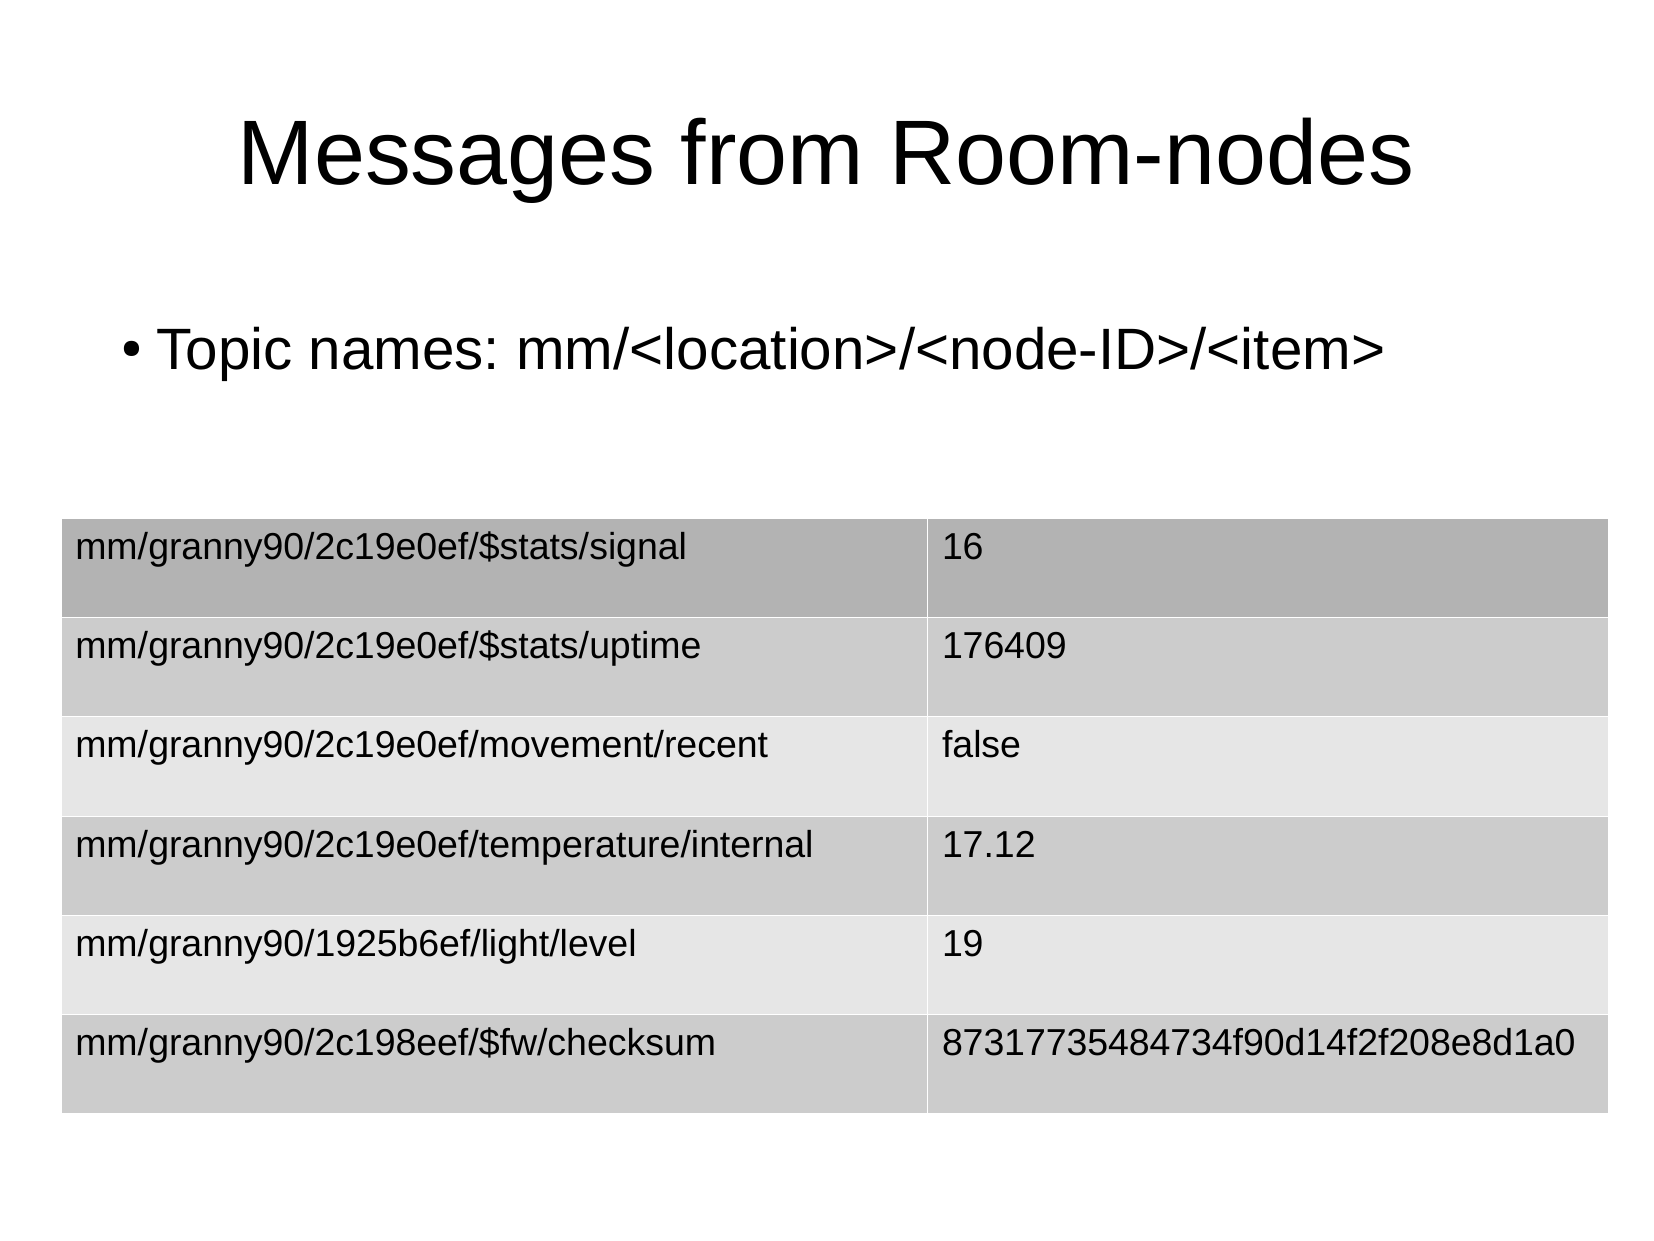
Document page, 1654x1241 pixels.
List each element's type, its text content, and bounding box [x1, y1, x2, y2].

table_cell 176409 [928, 618, 1608, 716]
table_cell mm/granny90/2c19e0ef/movement/recent [62, 717, 927, 816]
table_cell mm/granny90/2c198eef/$fw/checksum [62, 1015, 927, 1113]
table_header mm/granny90/2c19e0ef/$stats/signal [62, 519, 927, 617]
table_cell mm/granny90/2c19e0ef/temperature/internal [62, 817, 927, 915]
title Messages from Room-nodes [82, 49, 1571, 257]
table_cell mm/granny90/2c19e0ef/$stats/uptime [62, 618, 927, 716]
text_box Topic names: mm/<location>/<node-ID>/<item> [106, 309, 1536, 390]
table_cell 87317735484734f90d14f2f208e8d1a0 [928, 1015, 1608, 1113]
table_cell mm/granny90/1925b6ef/light/level [62, 916, 927, 1014]
table_header 16 [928, 519, 1608, 617]
table_cell false [928, 717, 1608, 816]
table_cell 19 [928, 916, 1608, 1014]
table_cell 17.12 [928, 817, 1608, 915]
